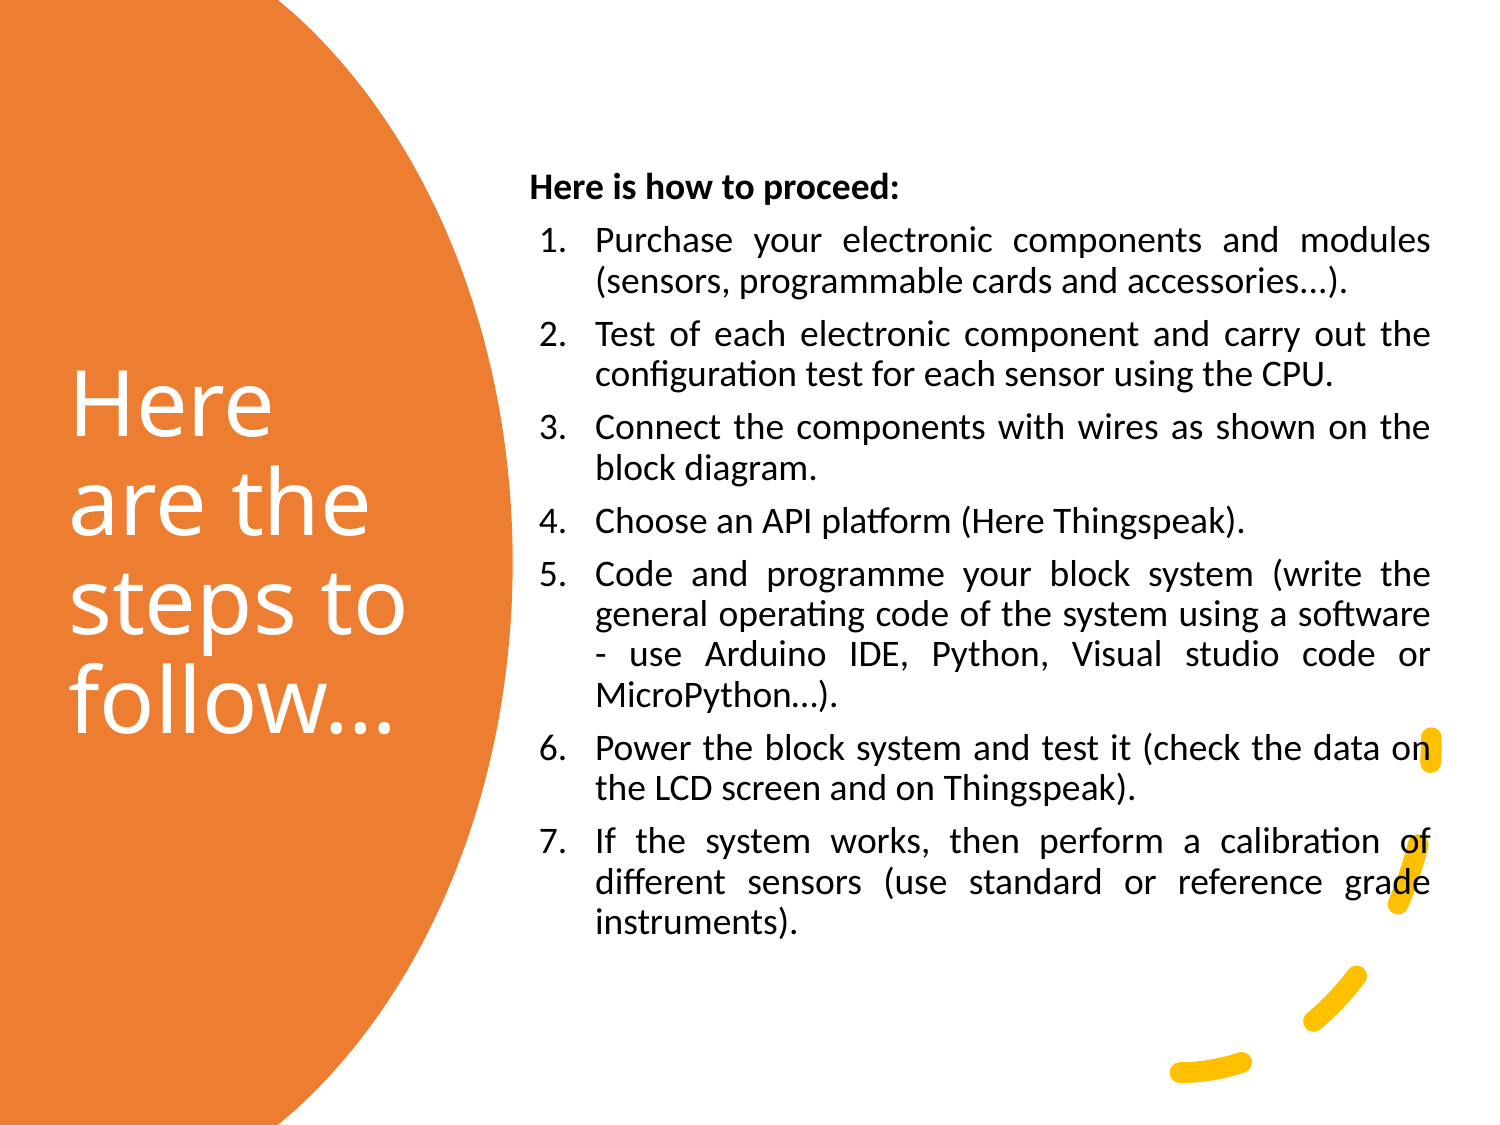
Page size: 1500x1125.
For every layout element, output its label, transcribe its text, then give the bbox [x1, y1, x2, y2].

text_box [0, 0, 1500, 1125]
title Here are the steps to follow… [53, 189, 447, 921]
text_box Here is how to proceed: Purchase your electronic components and modules (sensors, programmable cards and accessories...). Test of each electronic component and carry out the configuration test for each sensor using the CPU. Connect the components with wires as shown on the block diagram. Choose an API platform (Here Thingspeak). Code and programme your block system (write the general operating code of the system using a software - use Arduino IDE, Python, Visual studio code or MicroPython…). Power the block system and test it (check the data on the LCD screen and on Thingspeak). If the system works, then perform a calibration of different sensors (use standard or reference grade instruments). [514, 96, 1447, 1014]
